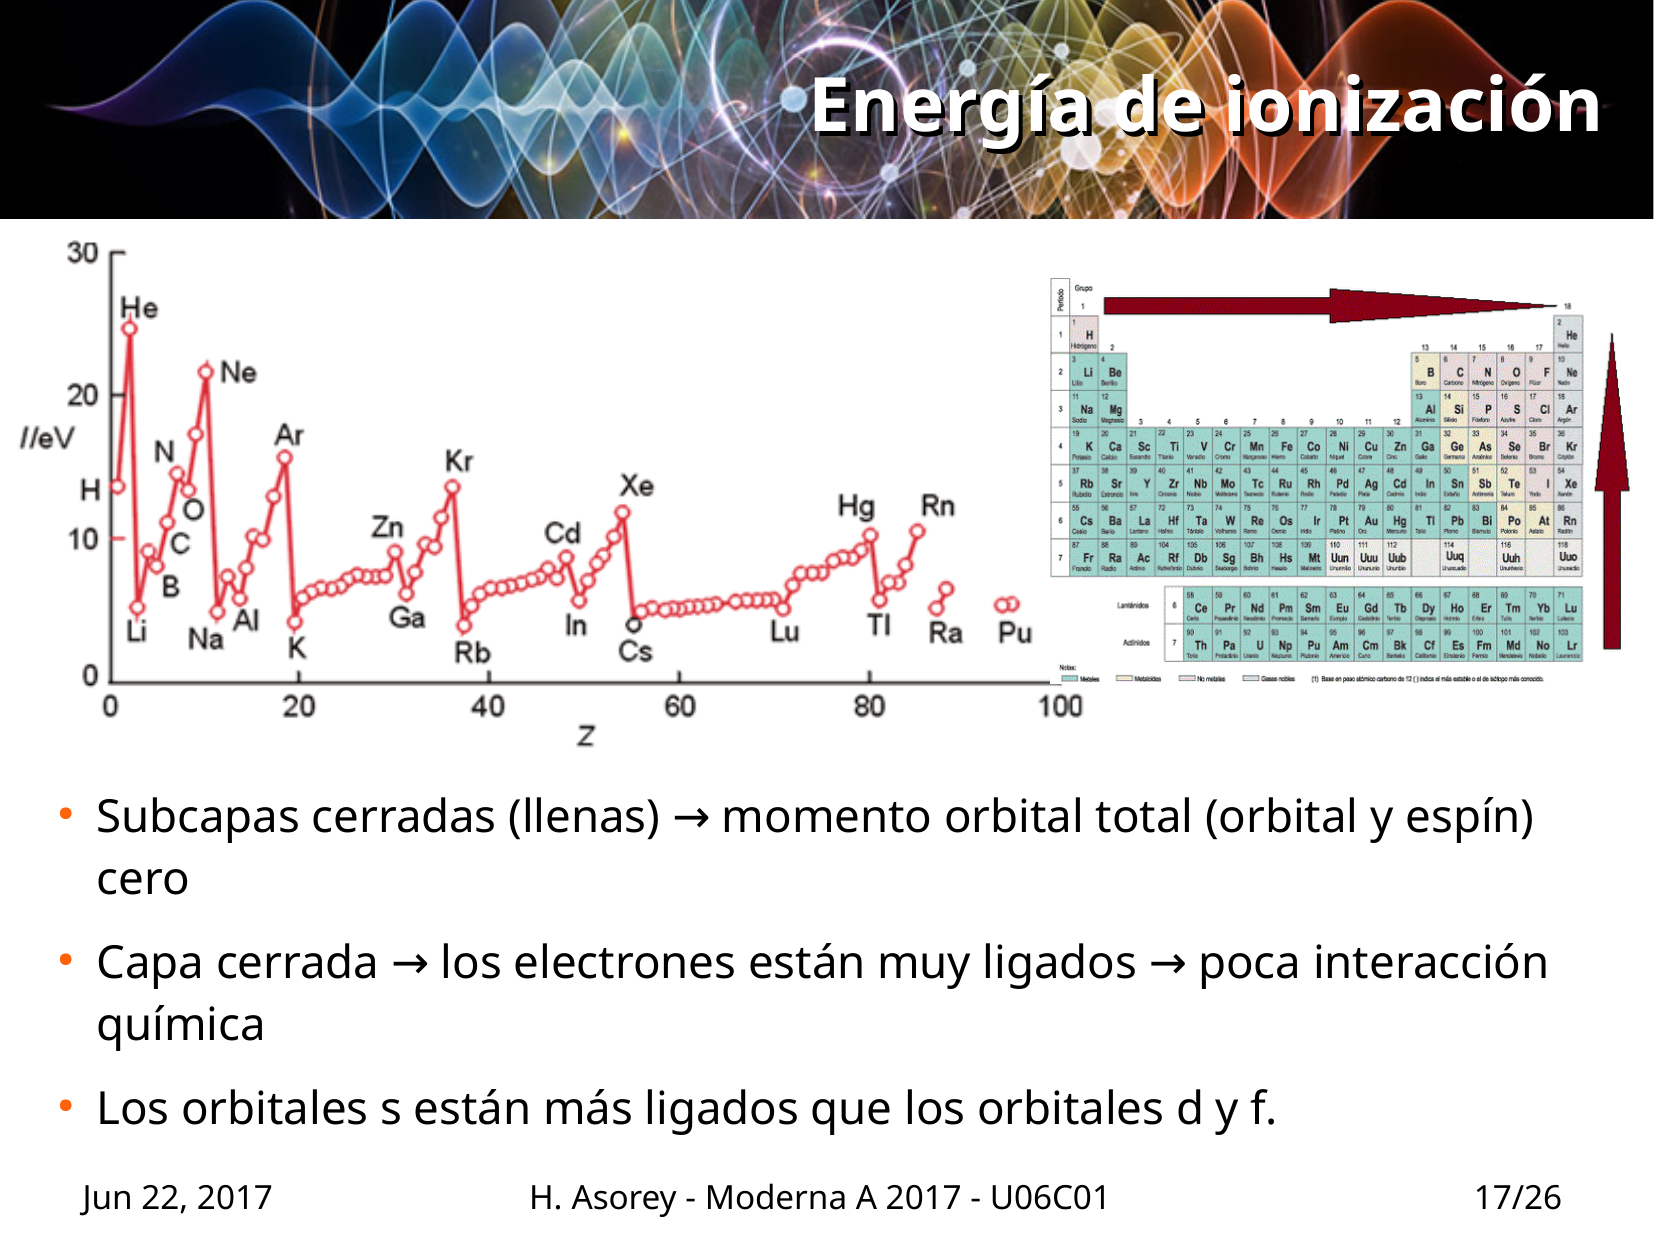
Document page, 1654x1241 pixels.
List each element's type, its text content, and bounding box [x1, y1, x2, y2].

picture [0, 0, 1654, 219]
picture [15, 239, 1641, 751]
title Energía de ionización [45, 15, 1606, 191]
list Subcapas cerradas (llenas) → momento orbital total (orbital y espín) cero Capa cerrada → los electrones están muy ligados → poca interacción química Los orbitales s están más ligados que los orbitales d y f. [45, 784, 1606, 1140]
